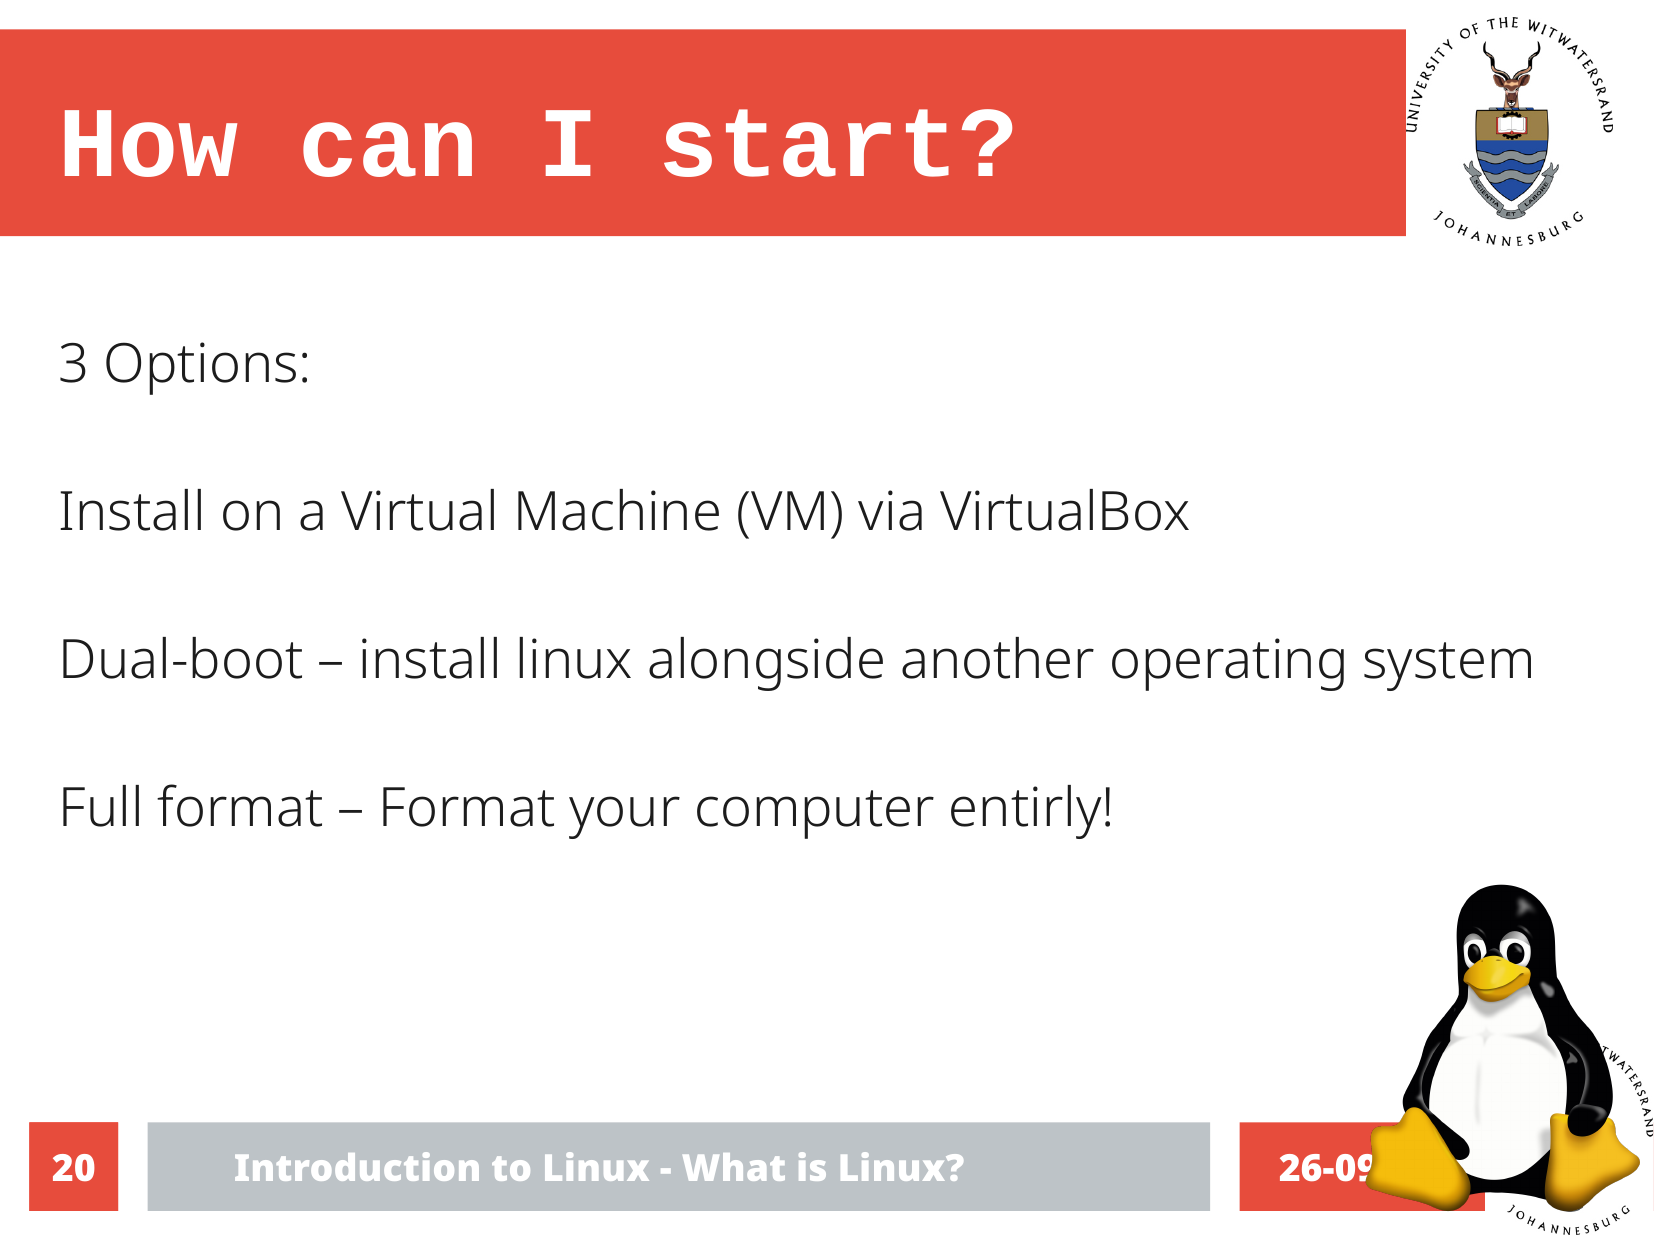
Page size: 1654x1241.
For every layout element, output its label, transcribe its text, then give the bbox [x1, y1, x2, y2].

subtitle 3 Options: Install on a Virtual Machine (VM) via VirtualBox Dual-boot – install linux alongside another operating system Full format – Format your computer entirly! [58, 324, 1565, 1093]
picture [1347, 863, 1654, 1235]
title How can I start? [58, 59, 1594, 207]
picture [1406, 17, 1613, 246]
